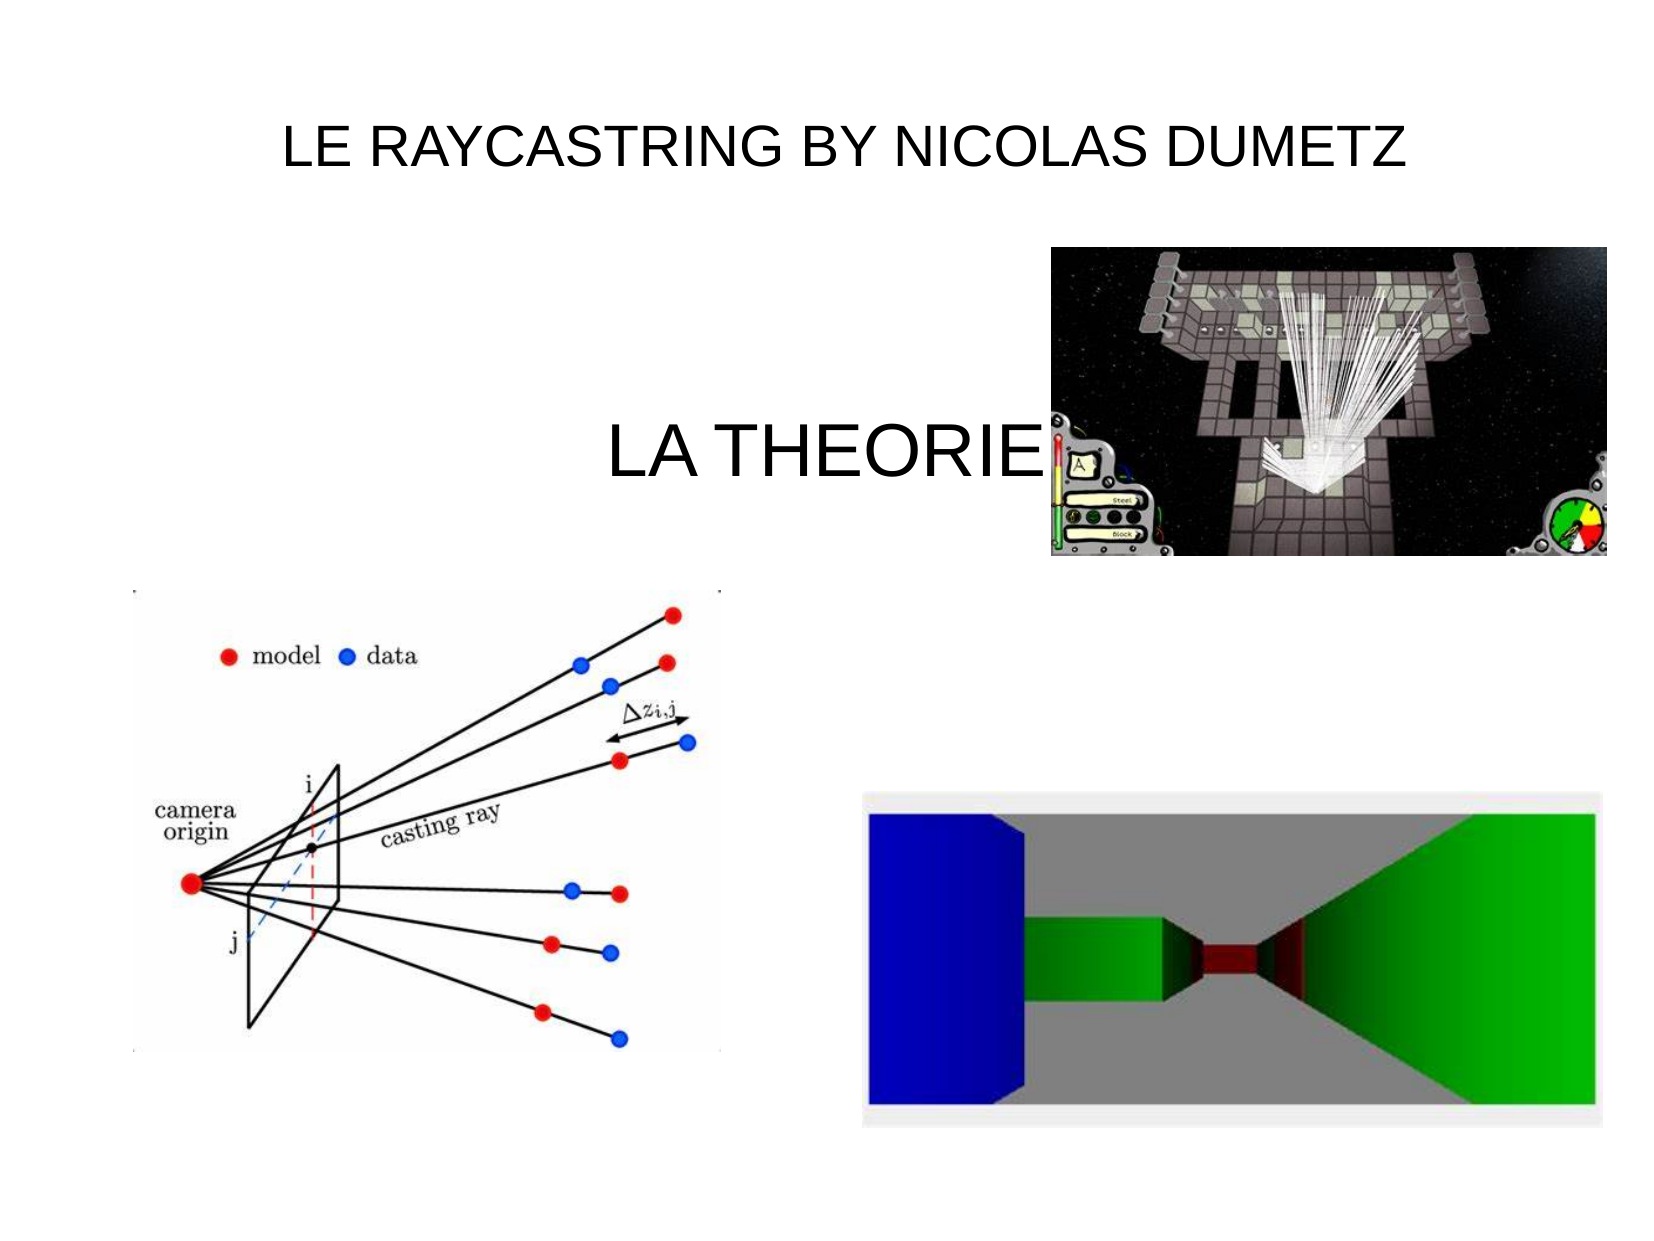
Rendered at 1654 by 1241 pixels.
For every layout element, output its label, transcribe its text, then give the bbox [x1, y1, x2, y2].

picture [862, 791, 1603, 1128]
text_box LE RAYCASTRING BY NICOLAS DUMETZ [59, 106, 1630, 401]
text_box LA THEORIE [11, 401, 1642, 650]
picture [1051, 248, 1607, 556]
picture [133, 590, 721, 1052]
